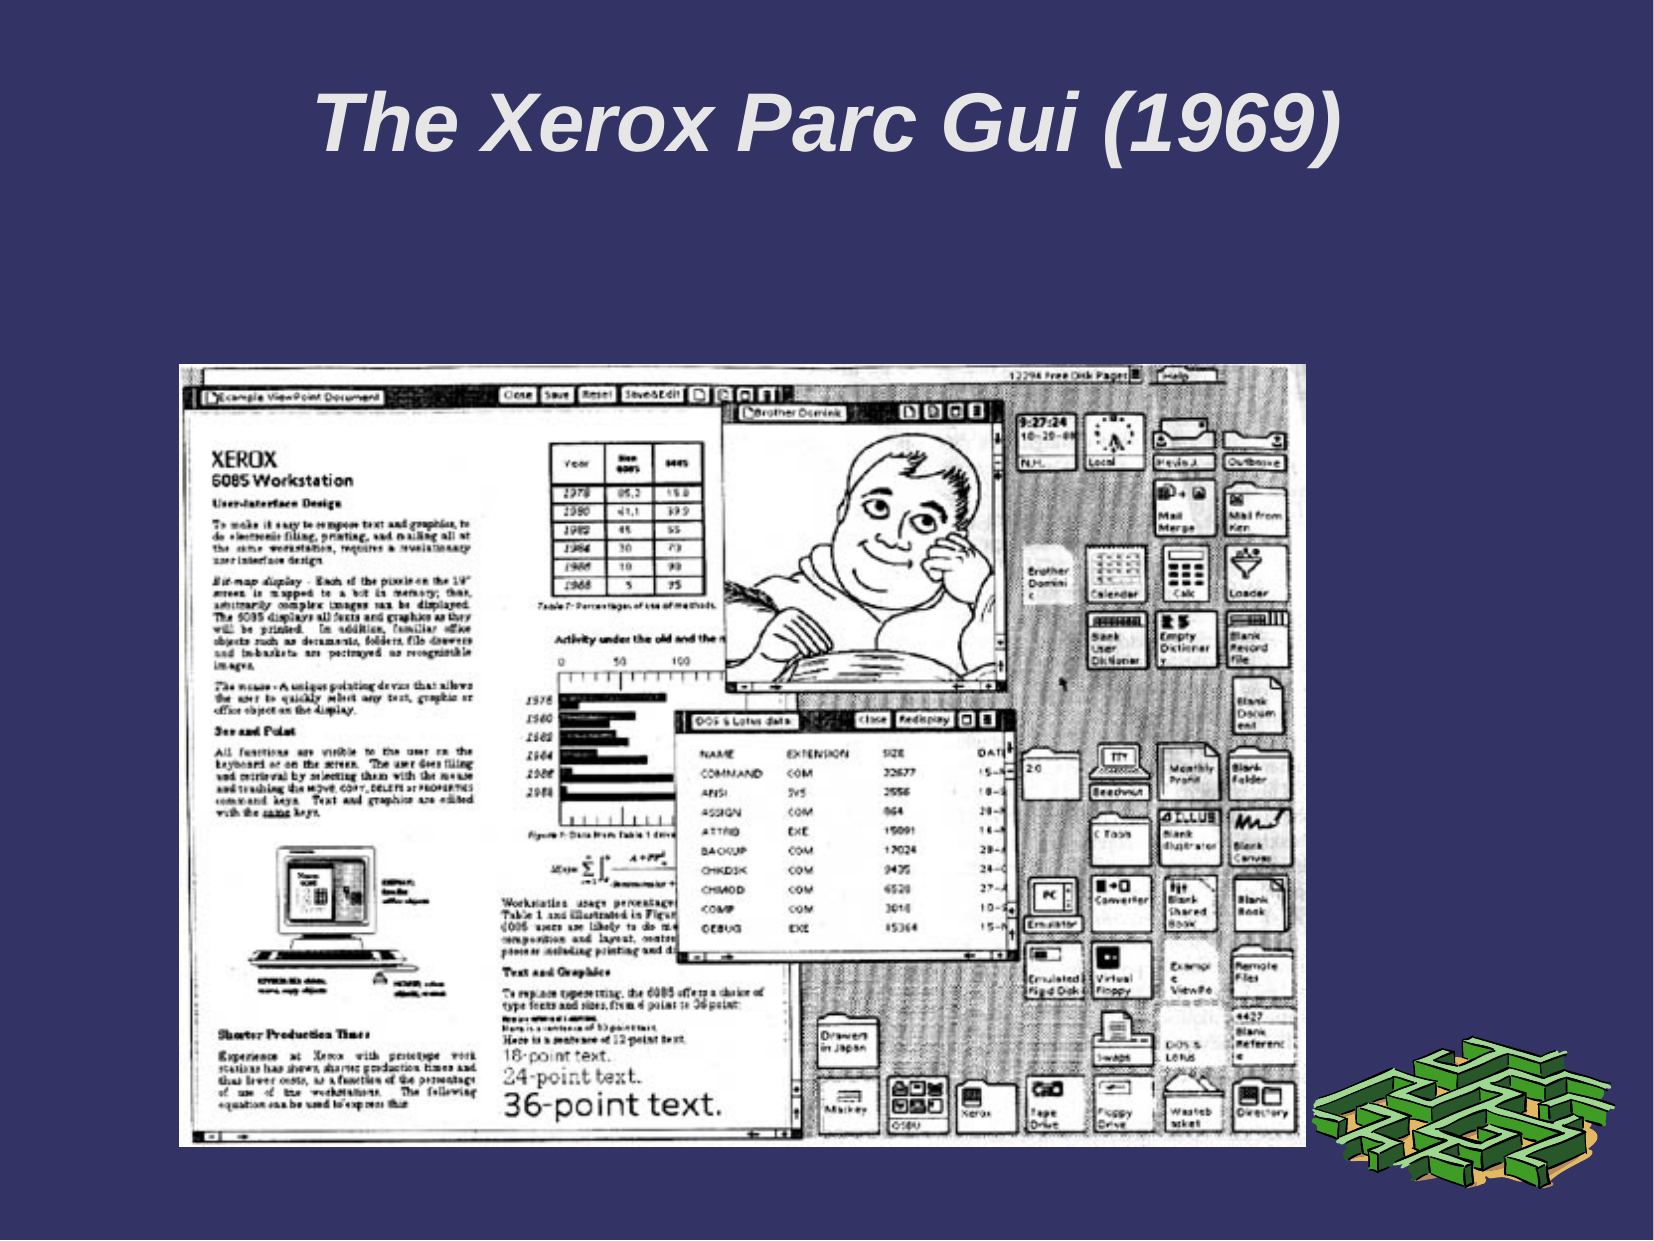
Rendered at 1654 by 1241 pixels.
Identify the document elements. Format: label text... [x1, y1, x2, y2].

title The Xerox Parc Gui (1969) [121, 19, 1534, 227]
picture [179, 364, 1306, 1147]
